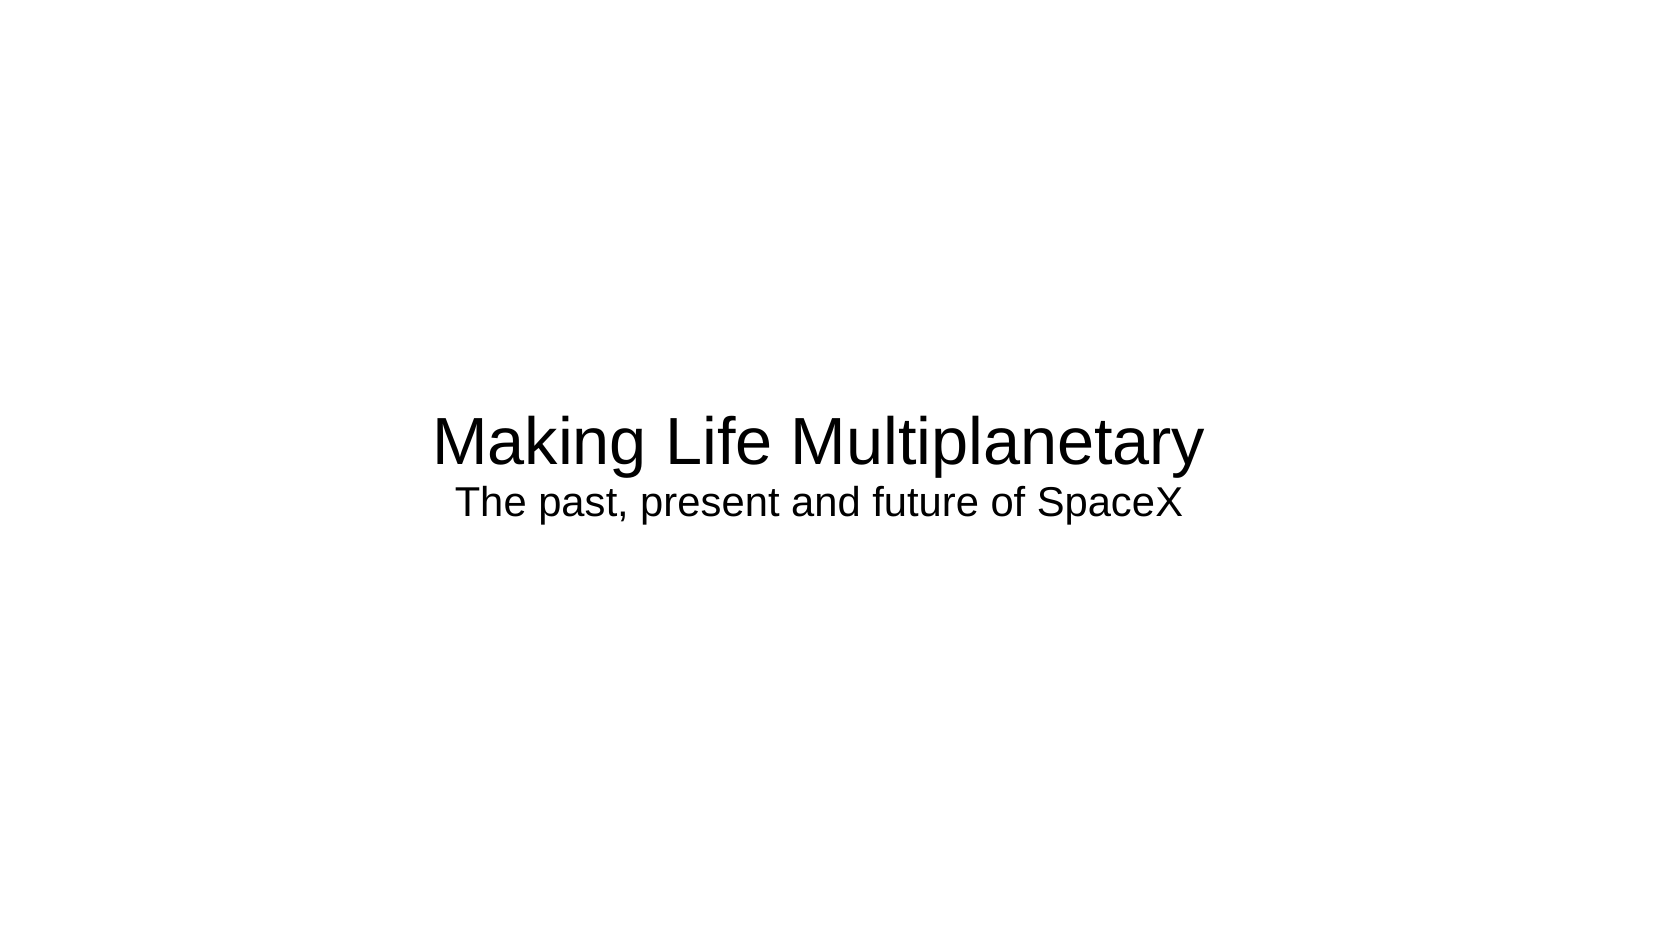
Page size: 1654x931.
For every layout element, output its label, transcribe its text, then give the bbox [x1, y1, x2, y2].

subtitle Making Life Multiplanetary The past, present and future of SpaceX [75, 105, 1564, 825]
